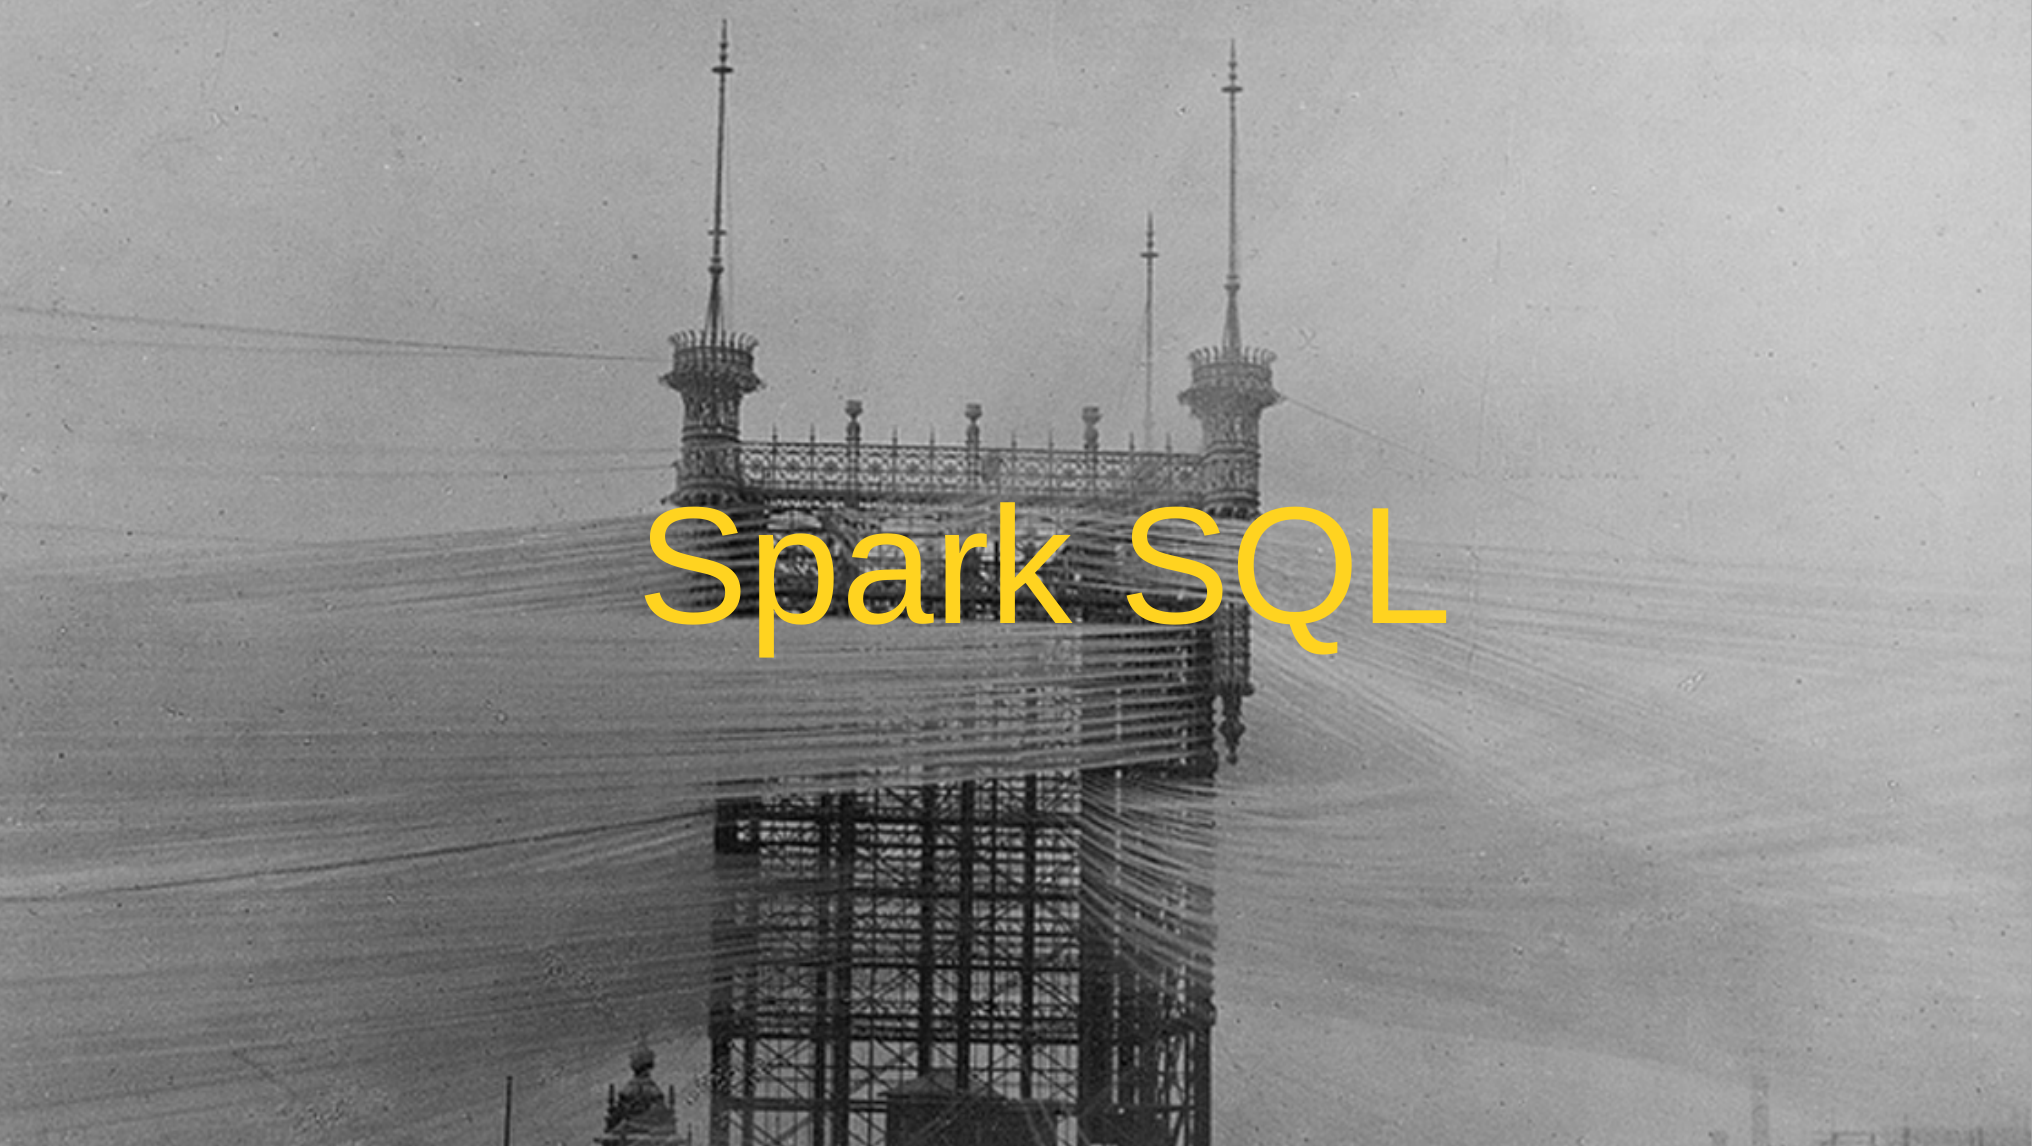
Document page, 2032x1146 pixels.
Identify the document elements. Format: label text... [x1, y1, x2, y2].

title Spark SQL [101, 45, 1930, 1087]
picture [0, 0, 2032, 1146]
